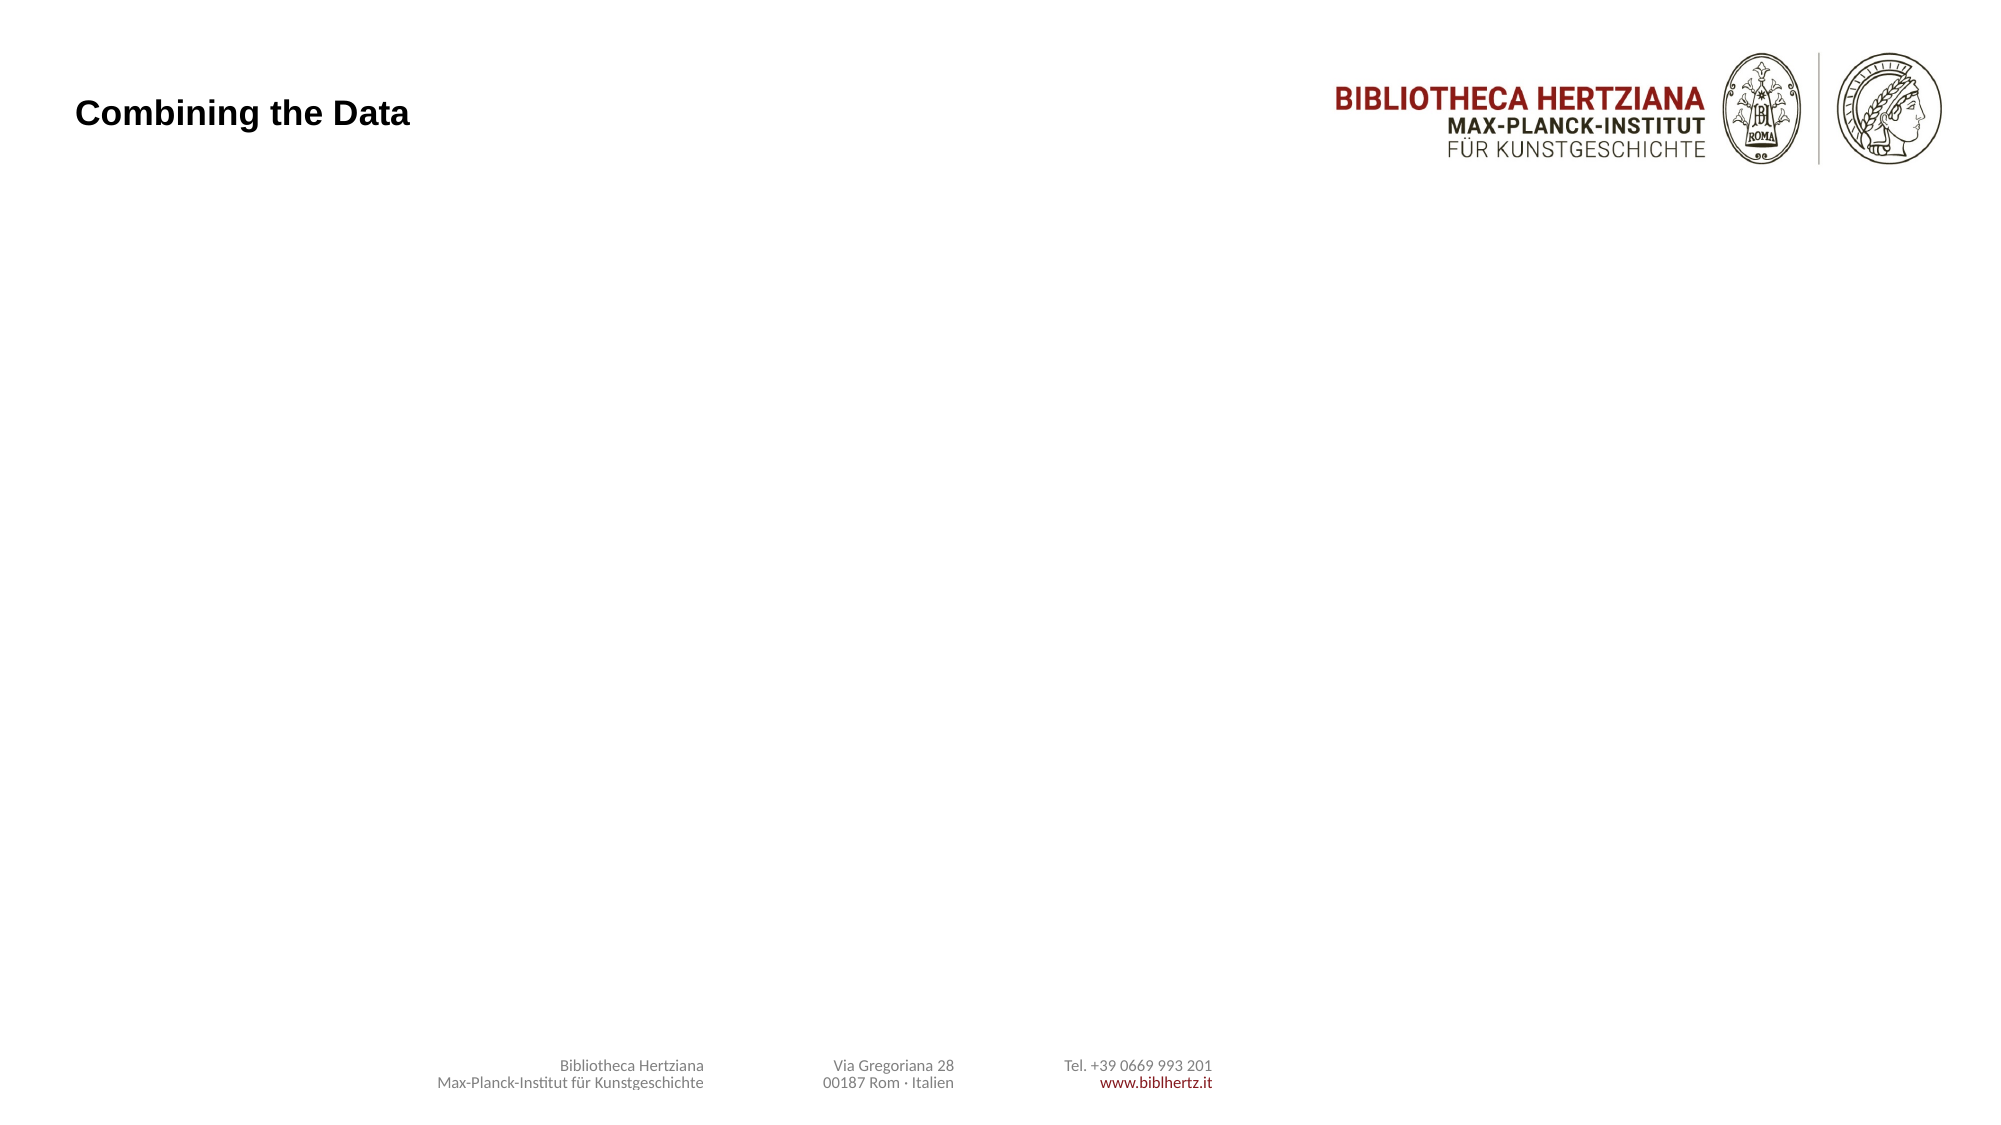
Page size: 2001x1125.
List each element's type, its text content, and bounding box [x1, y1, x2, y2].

picture [1237, 37, 1951, 182]
title Combining the Data [75, 75, 1276, 150]
